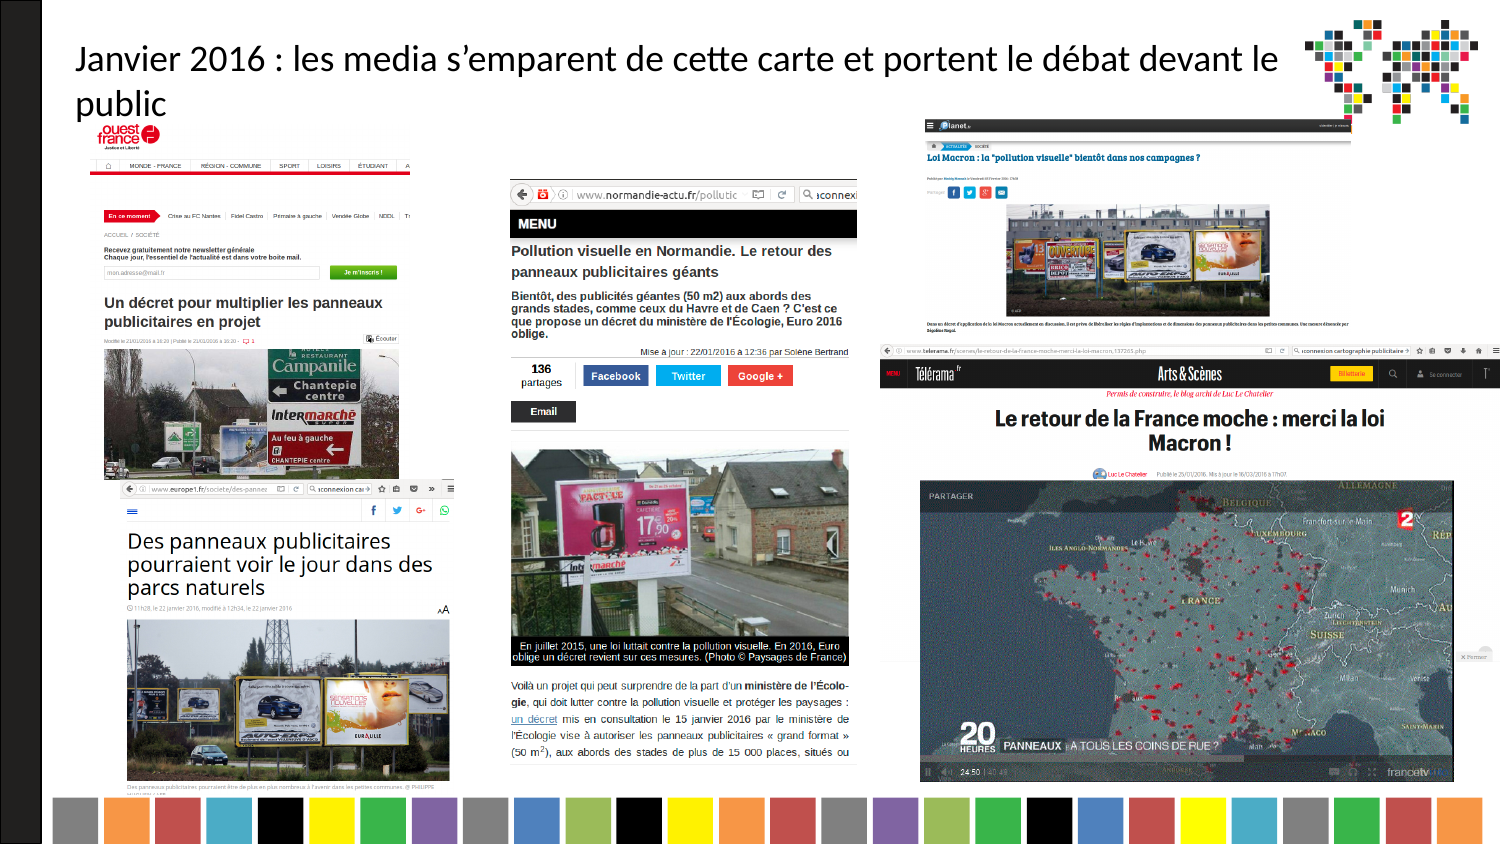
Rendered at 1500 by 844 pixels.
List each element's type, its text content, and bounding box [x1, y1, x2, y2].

text_box Janvier 2016 : les media s’emparent de cette carte et portent le débat devant le public [75, 8, 1296, 149]
picture [90, 149, 454, 795]
picture [925, 20, 1478, 336]
picture [880, 344, 1500, 783]
picture [510, 179, 857, 766]
